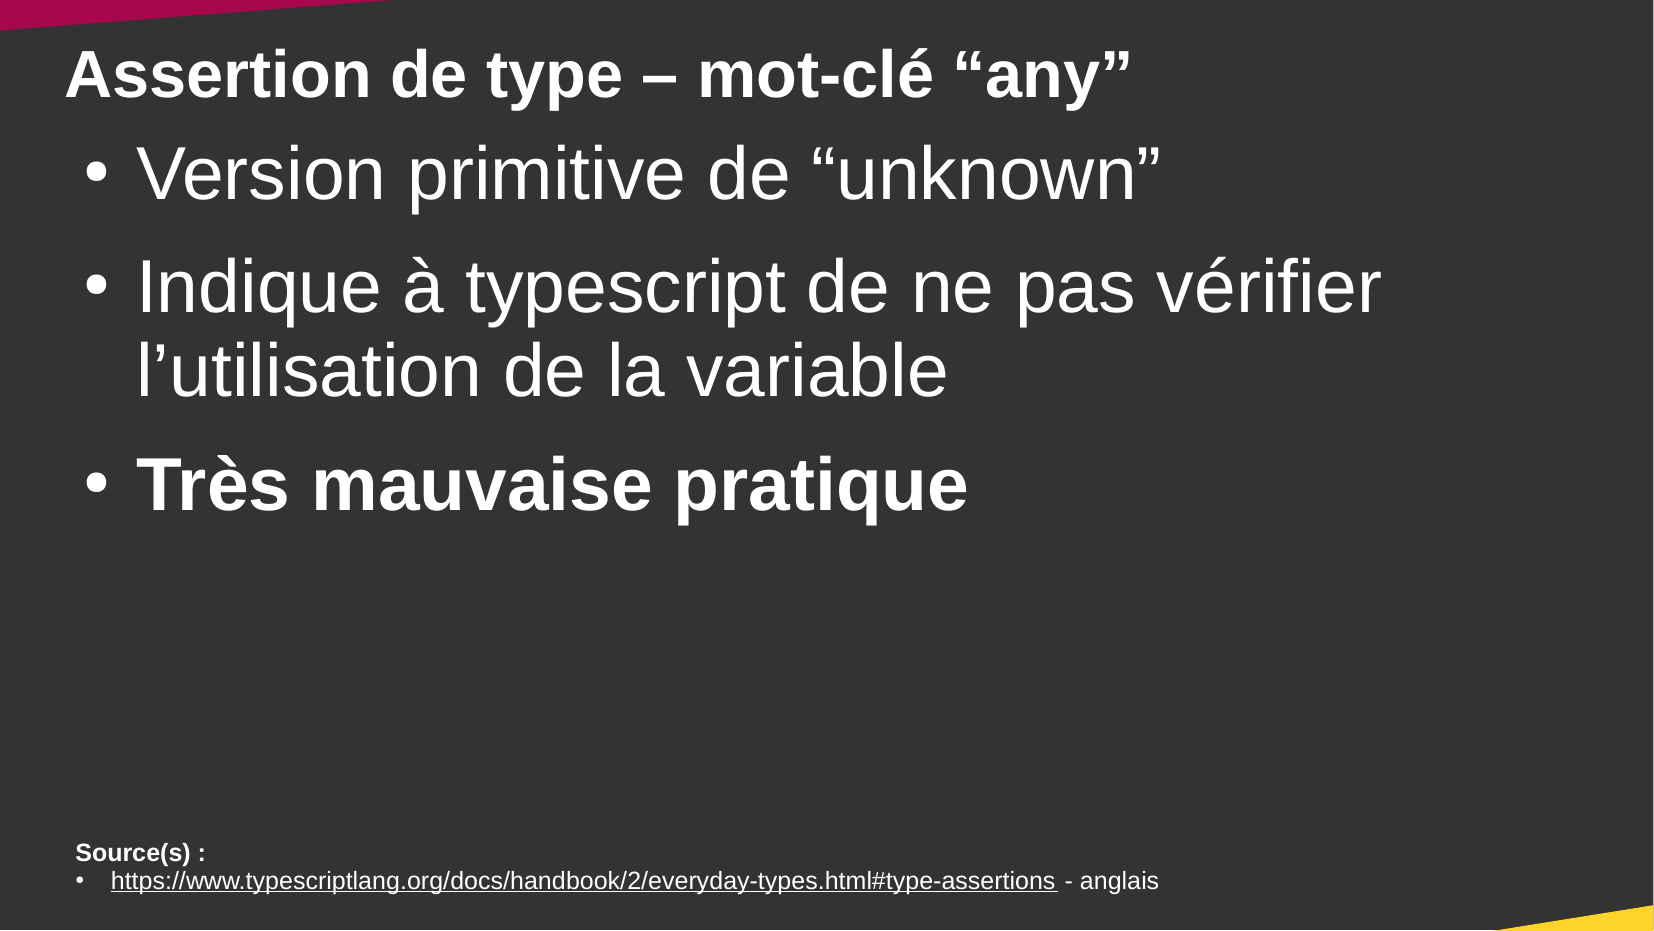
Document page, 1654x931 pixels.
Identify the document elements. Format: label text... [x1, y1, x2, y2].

title Assertion de type – mot-clé “any” [64, 37, 1365, 113]
text_box [0, 0, 393, 31]
text_box [1492, 905, 1654, 931]
list Version primitive de “unknown” Indique à typescript de ne pas vérifier l’utilisation de la variable Très mauvaise pratique [65, 131, 1595, 709]
text_box Source(s) : https://www.typescriptlang.org/docs/handbook/2/everyday-types.html#type-assertions - anglais [60, 826, 1546, 903]
